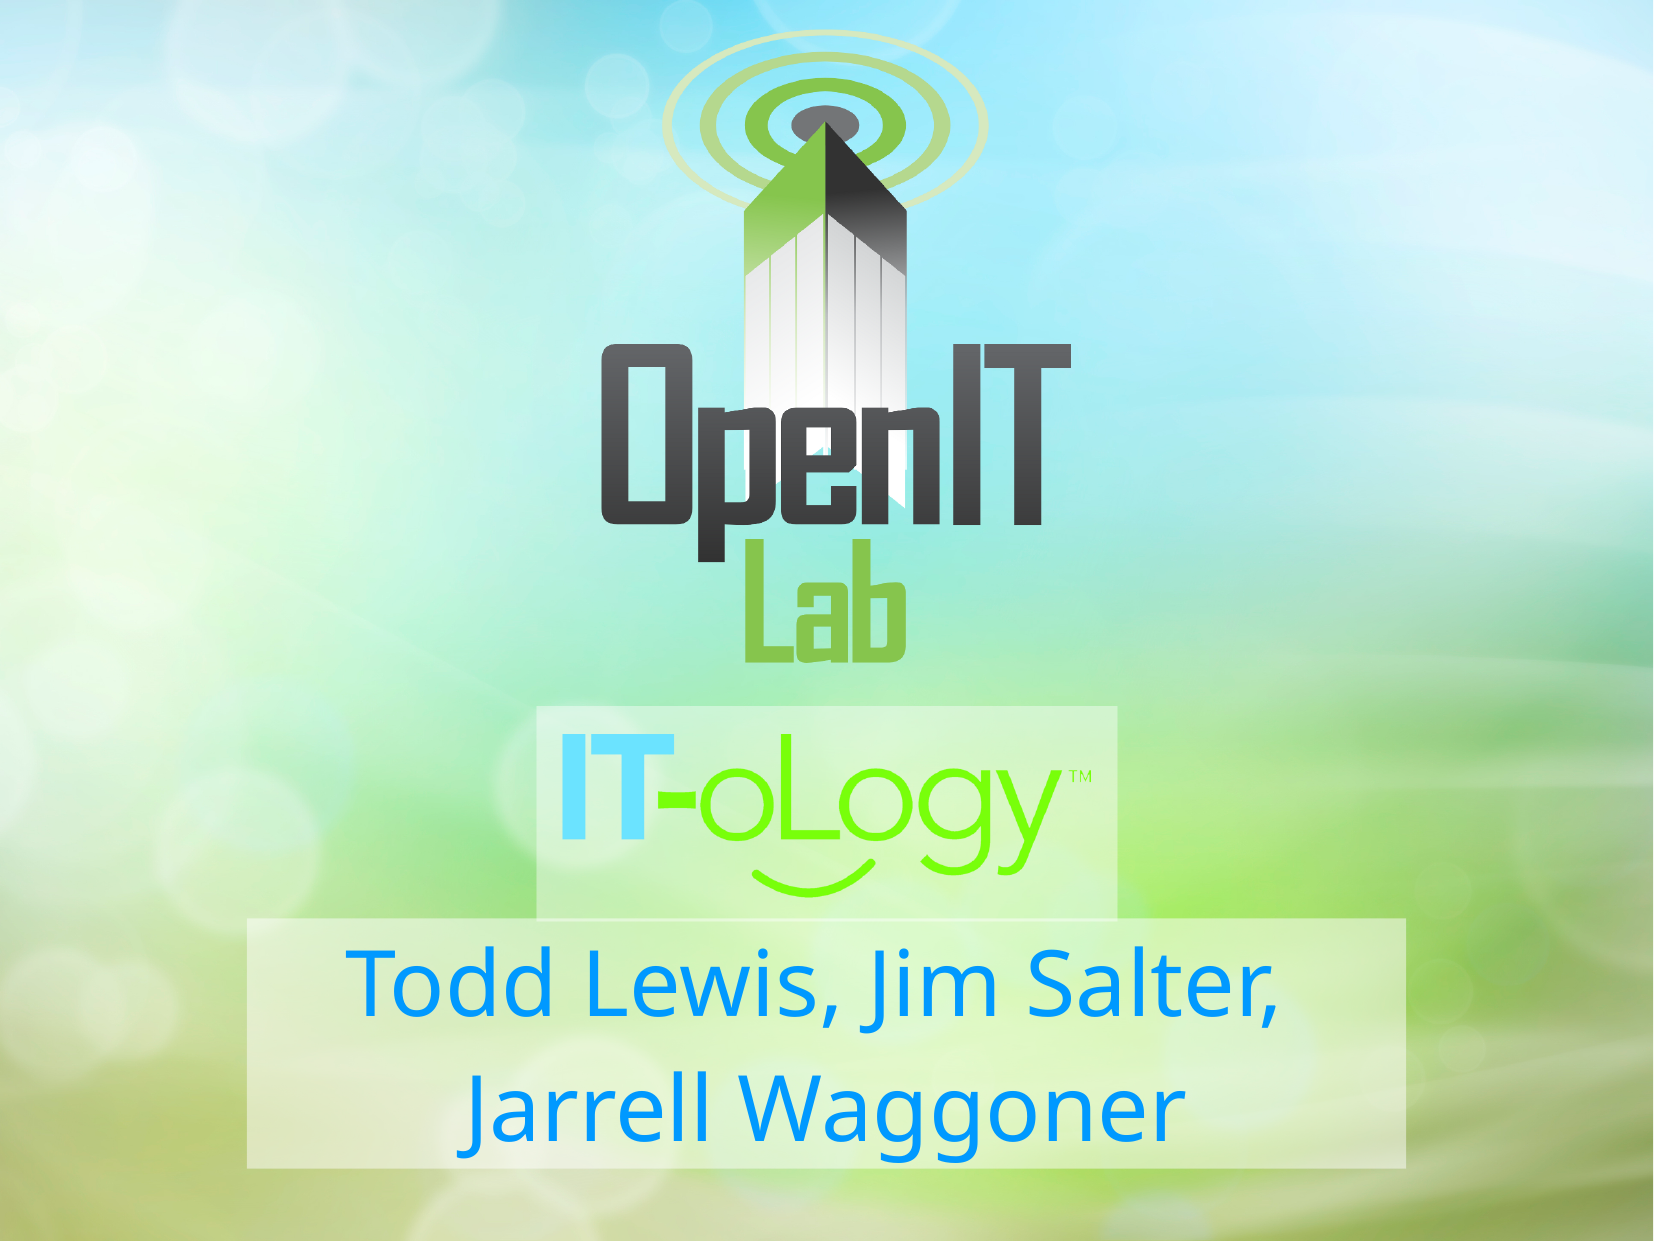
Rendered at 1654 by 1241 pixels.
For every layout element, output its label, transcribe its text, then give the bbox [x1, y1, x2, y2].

picture [0, 0, 1654, 1241]
title Todd Lewis, Jim Salter, Jarrell Waggoner [246, 931, 1407, 1156]
